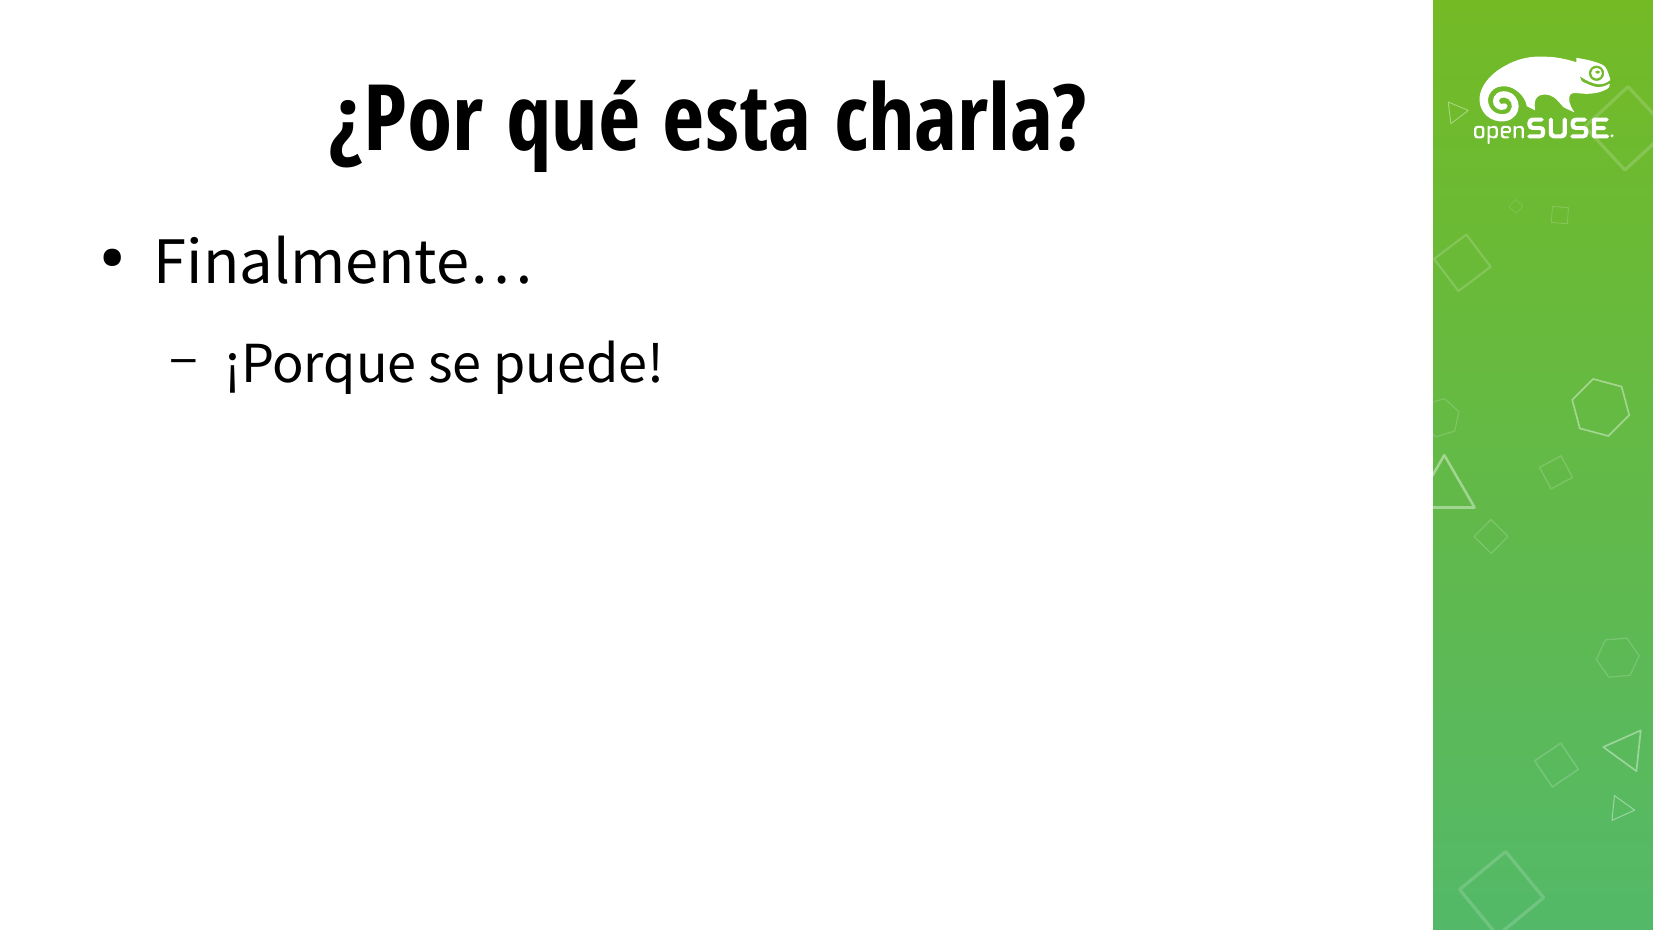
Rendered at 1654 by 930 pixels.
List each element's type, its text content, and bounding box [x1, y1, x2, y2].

list Finalmente… ¡Porque se puede! [82, 217, 1336, 757]
title ¿Por qué esta charla? [82, 37, 1336, 193]
